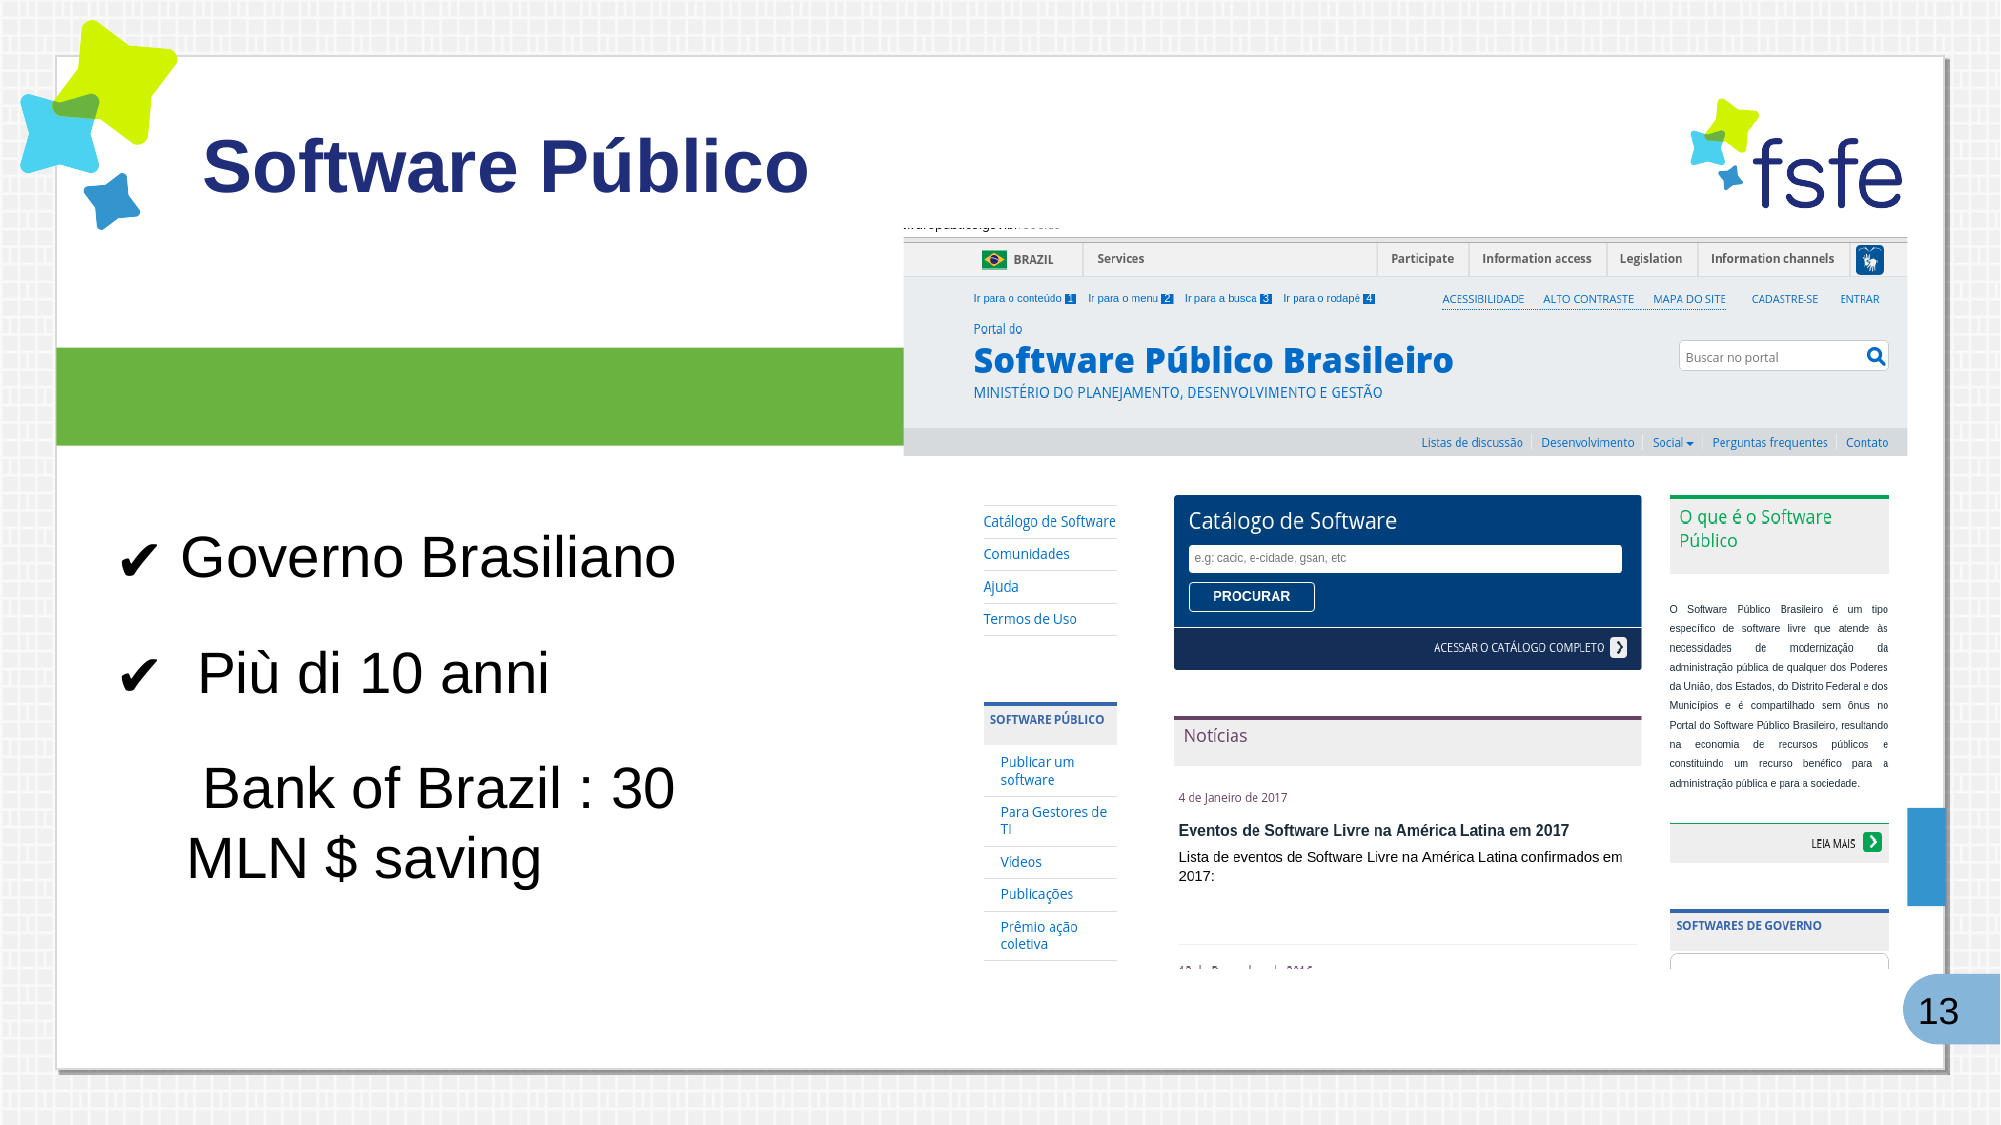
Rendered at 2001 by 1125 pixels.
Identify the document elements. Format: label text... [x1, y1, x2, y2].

picture [903, 228, 1908, 969]
text_box Software Público [187, 110, 1613, 196]
picture [0, 0, 2001, 1125]
text_box Governo Brasiliano Più di 10 anni Bank of Brazil : 30 MLN $ saving [101, 512, 815, 1125]
picture [1689, 97, 1903, 209]
